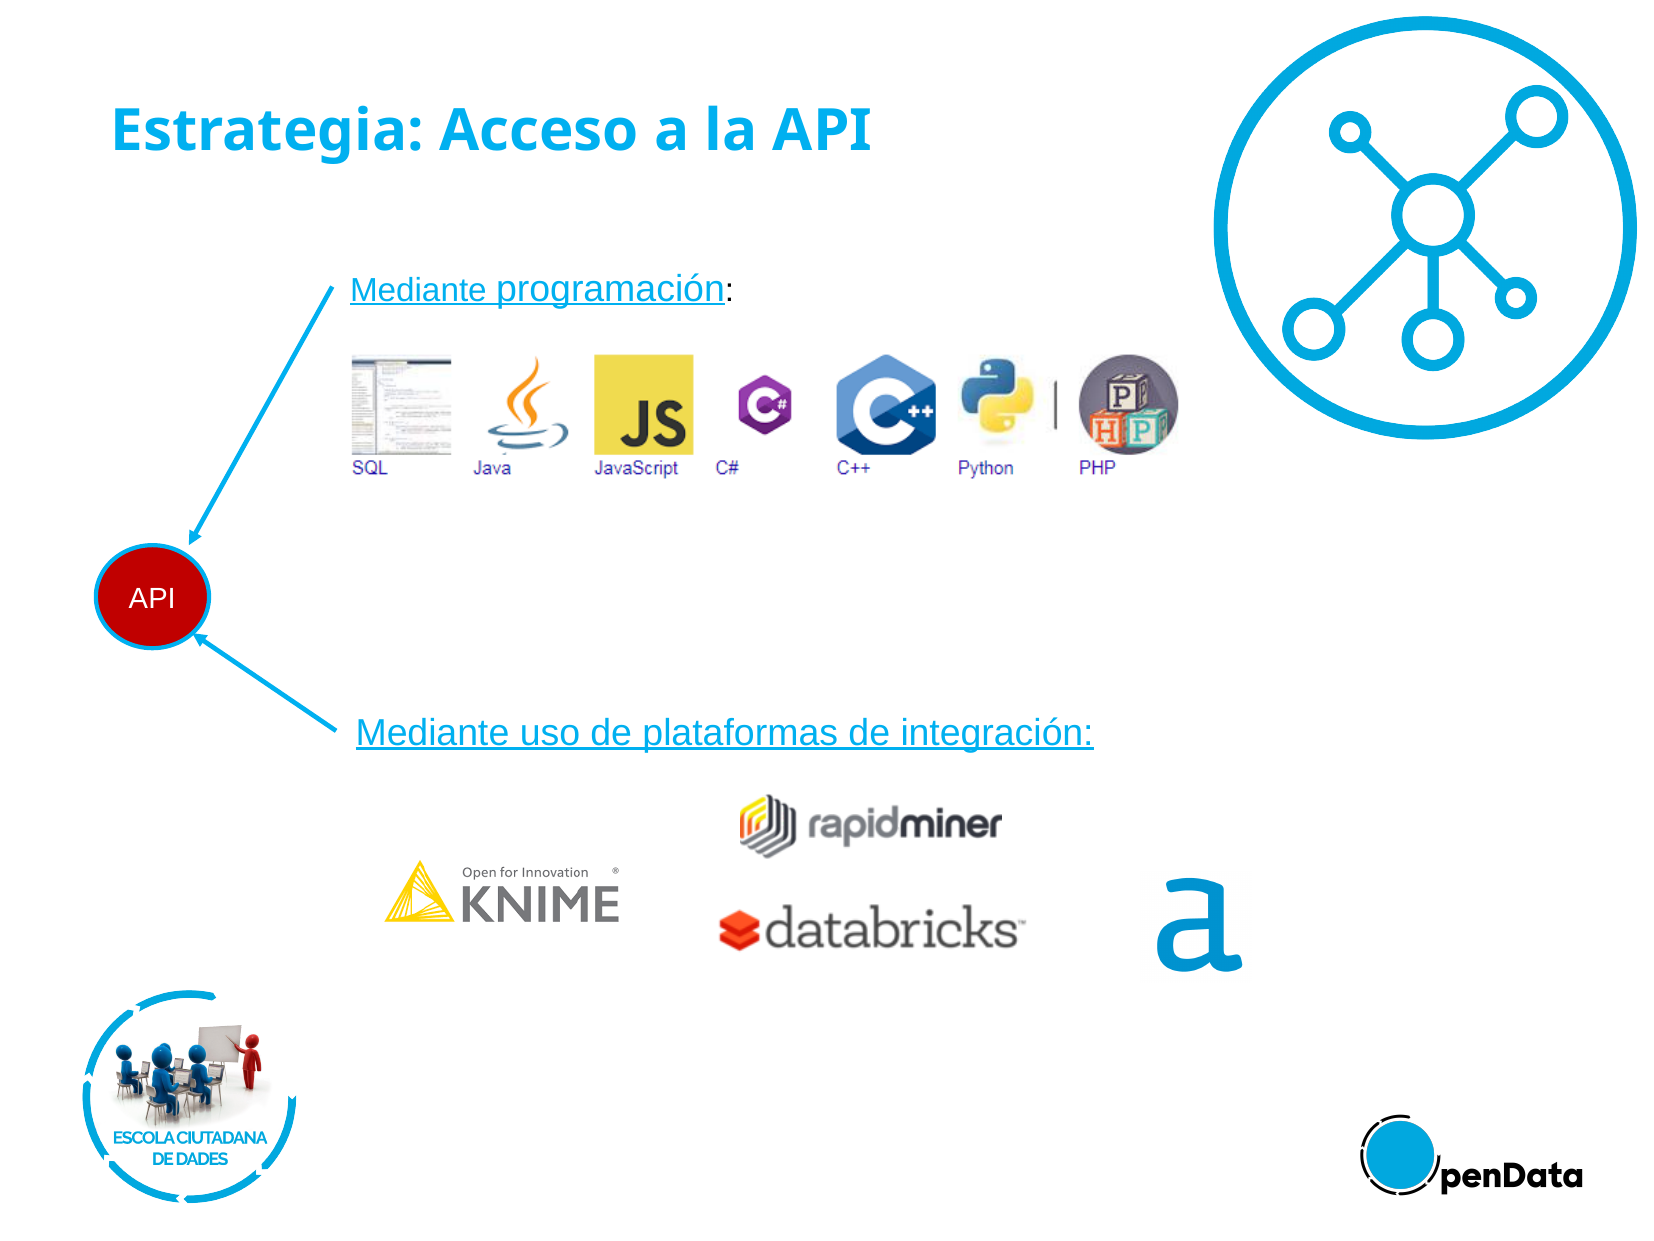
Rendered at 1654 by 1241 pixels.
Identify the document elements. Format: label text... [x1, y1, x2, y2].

picture [1196, 0, 1654, 457]
picture [714, 900, 1028, 954]
picture [740, 779, 1002, 872]
text_box API [95, 545, 210, 649]
picture [1140, 871, 1252, 983]
picture [348, 809, 654, 971]
text_box Estrategia: Acceso a la API [95, 84, 897, 146]
picture [1354, 1108, 1600, 1206]
text_box Mediante programación: [335, 256, 777, 317]
picture [348, 334, 1188, 487]
text_box Mediante uso de plataformas de integración: [340, 700, 1109, 761]
picture [45, 953, 333, 1241]
